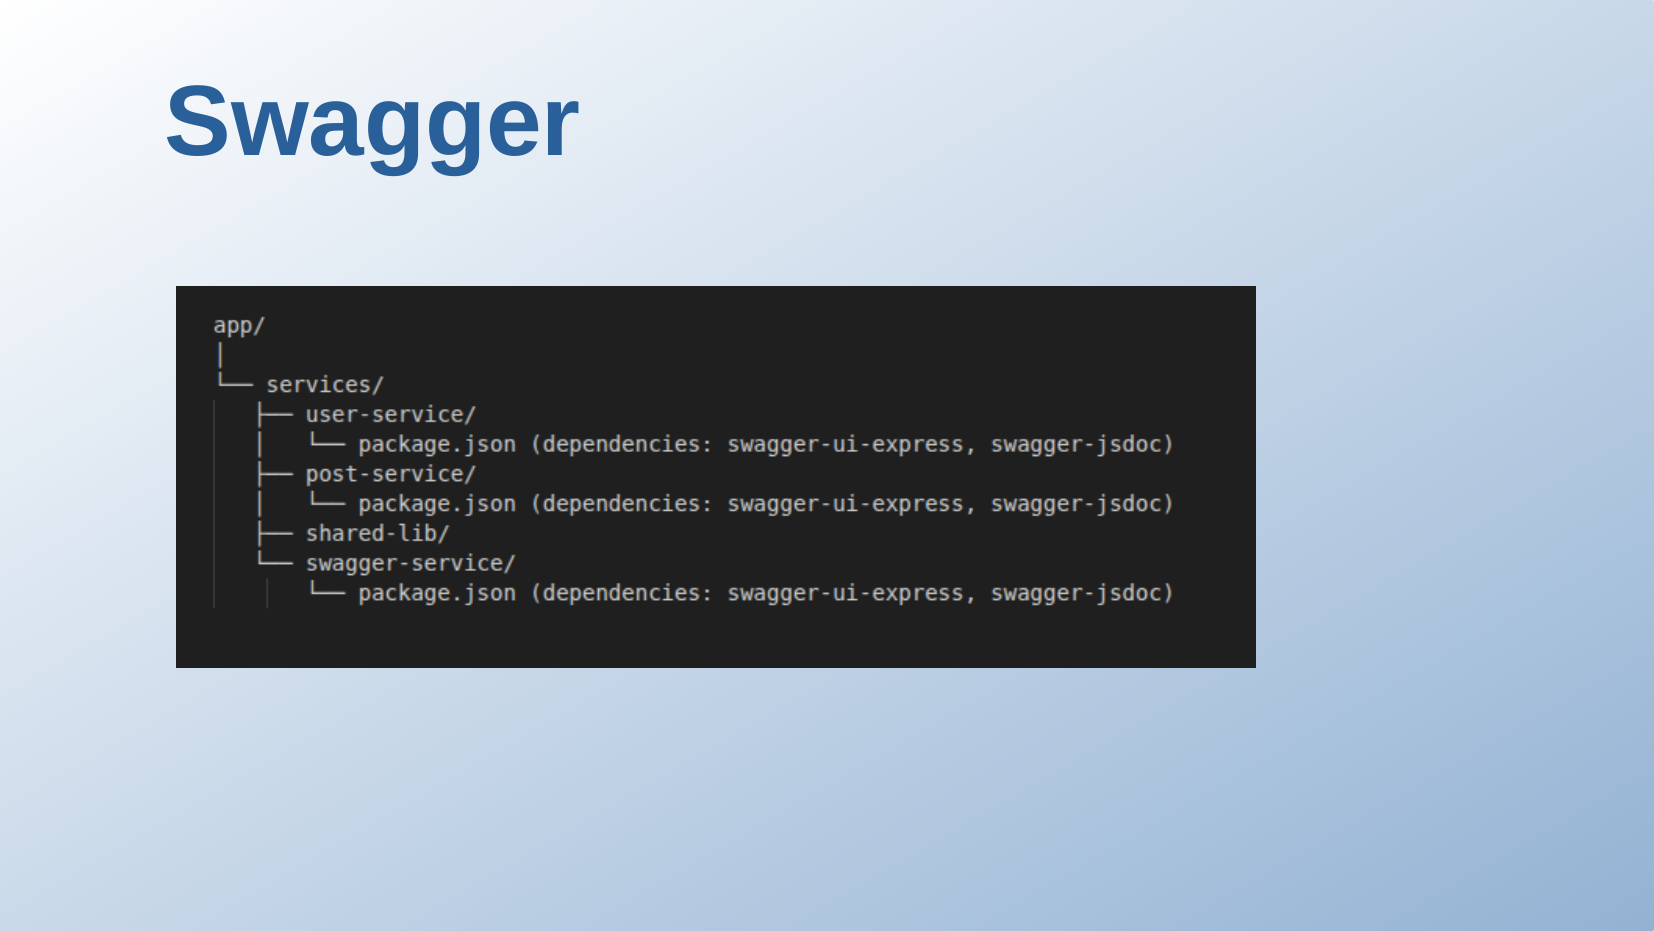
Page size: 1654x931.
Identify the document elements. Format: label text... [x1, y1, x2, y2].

text_box Swagger [149, 57, 1463, 192]
picture [176, 286, 1256, 668]
